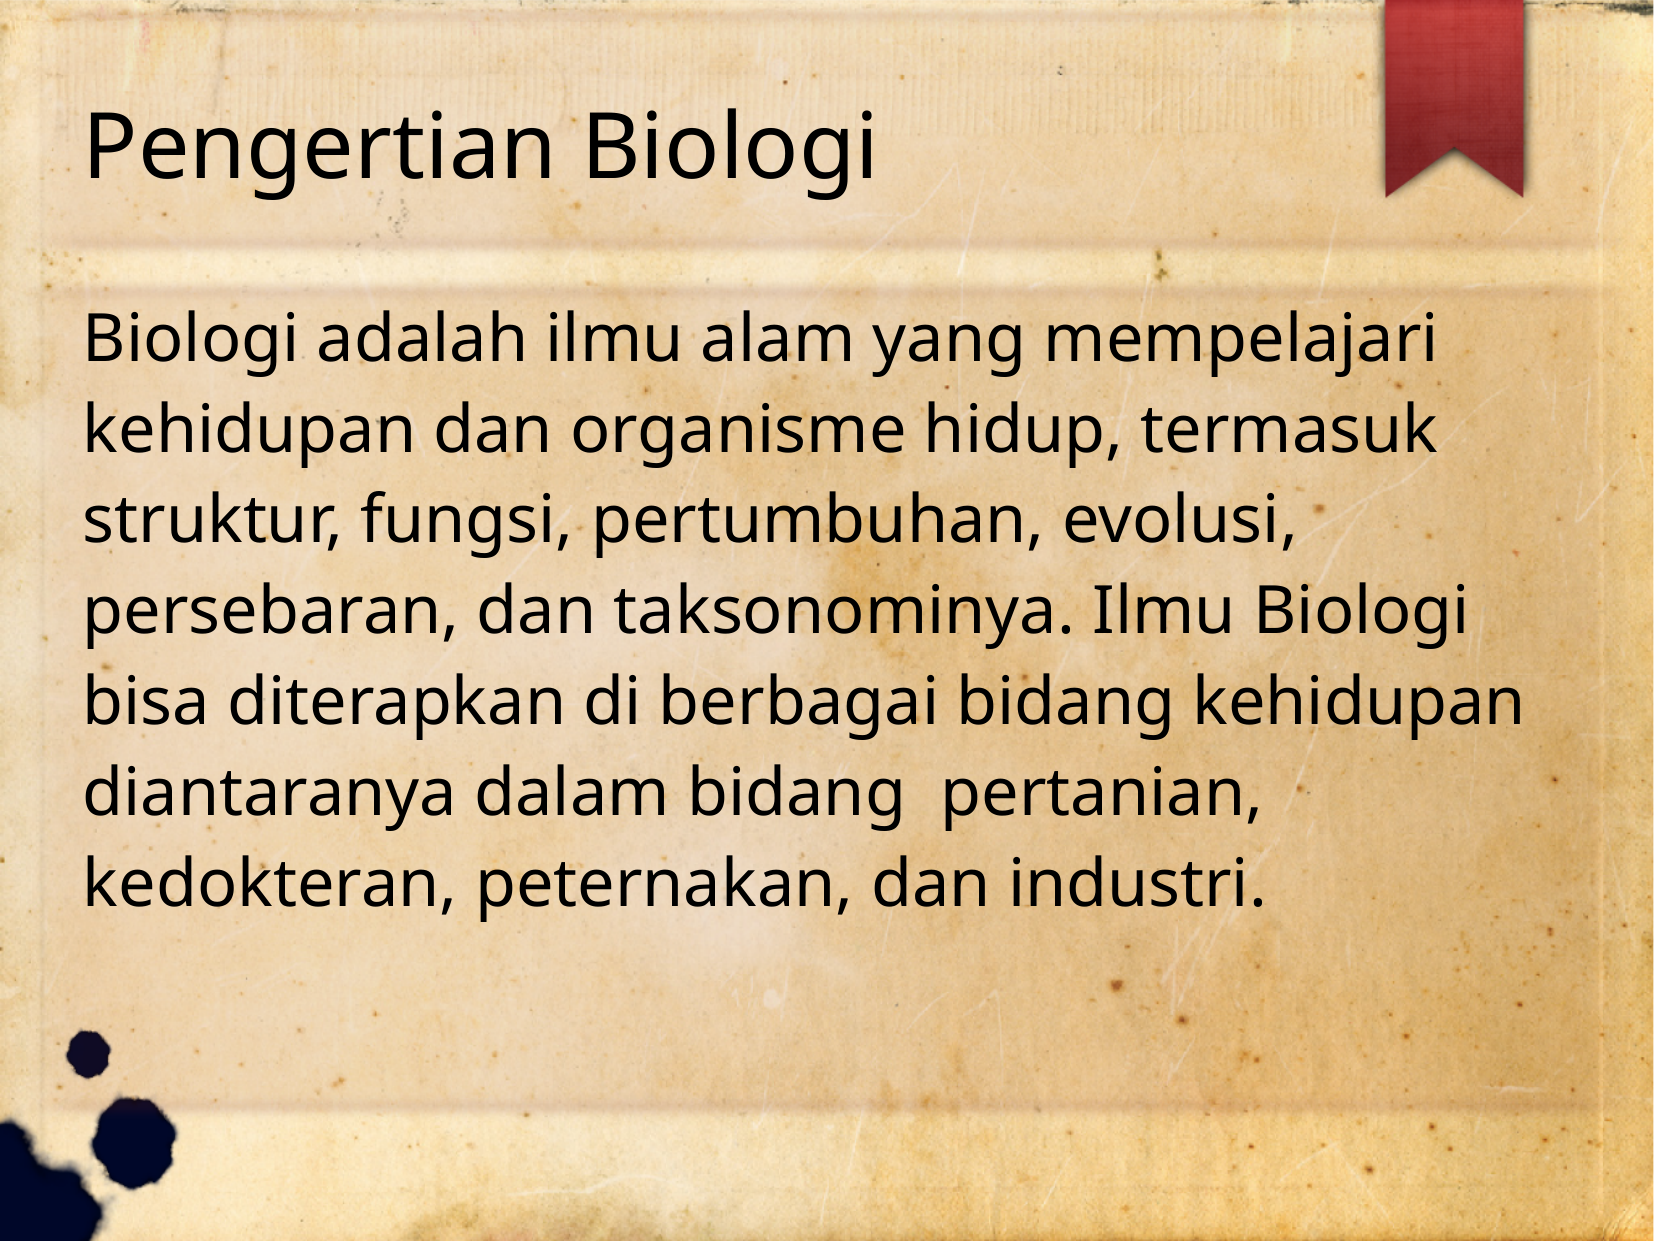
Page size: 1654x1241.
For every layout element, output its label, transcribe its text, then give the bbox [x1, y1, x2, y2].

list Biologi adalah ilmu alam yang mempelajari kehidupan dan organisme hidup, termasuk struktur, fungsi, pertumbuhan, evolusi, persebaran, dan taksonominya. Ilmu Biologi bisa diterapkan di berbagai bidang kehidupan diantaranya dalam bidang pertanian, kedokteran, peternakan, dan industri. [82, 290, 1538, 1010]
title Pengertian Biologi [82, 49, 1347, 237]
picture [0, 0, 1654, 1241]
